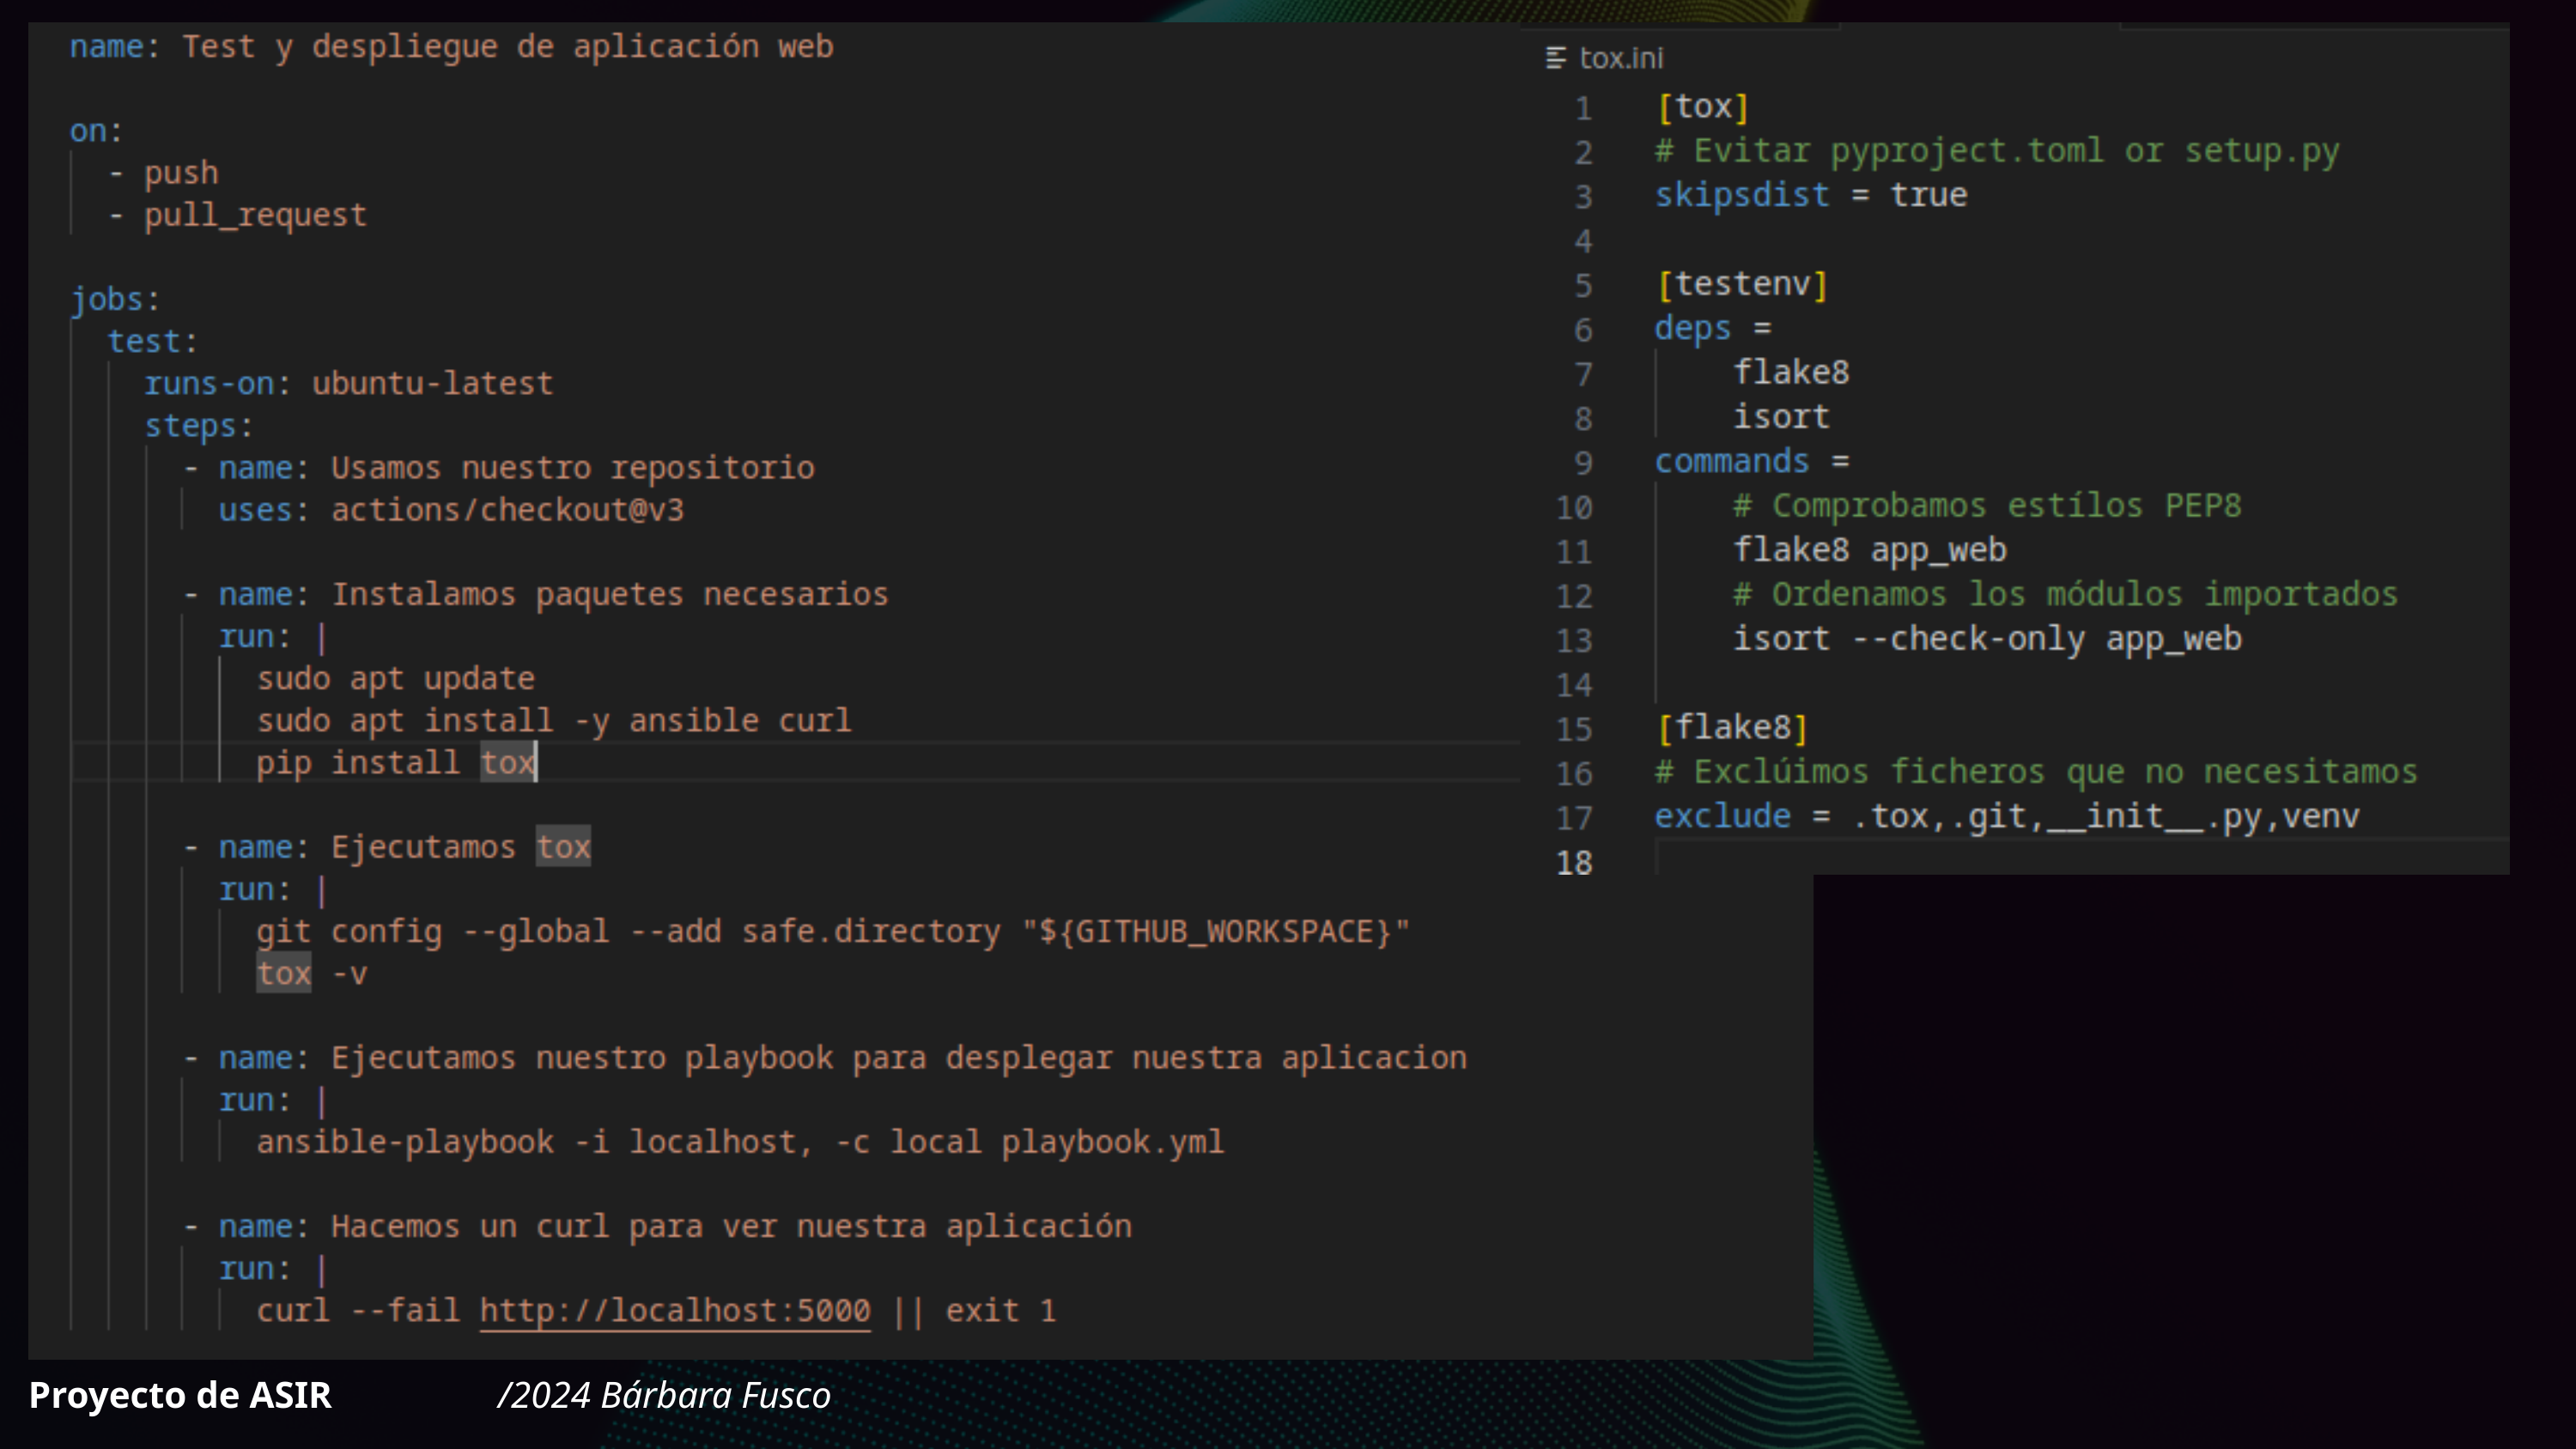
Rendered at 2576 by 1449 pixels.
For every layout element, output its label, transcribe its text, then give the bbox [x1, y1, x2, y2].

text_box /2024 Bárbara Fusco [498, 1375, 1067, 1416]
text_box Proyecto de ASIR [28, 1375, 498, 1416]
text_box [0, 0, 2576, 1449]
